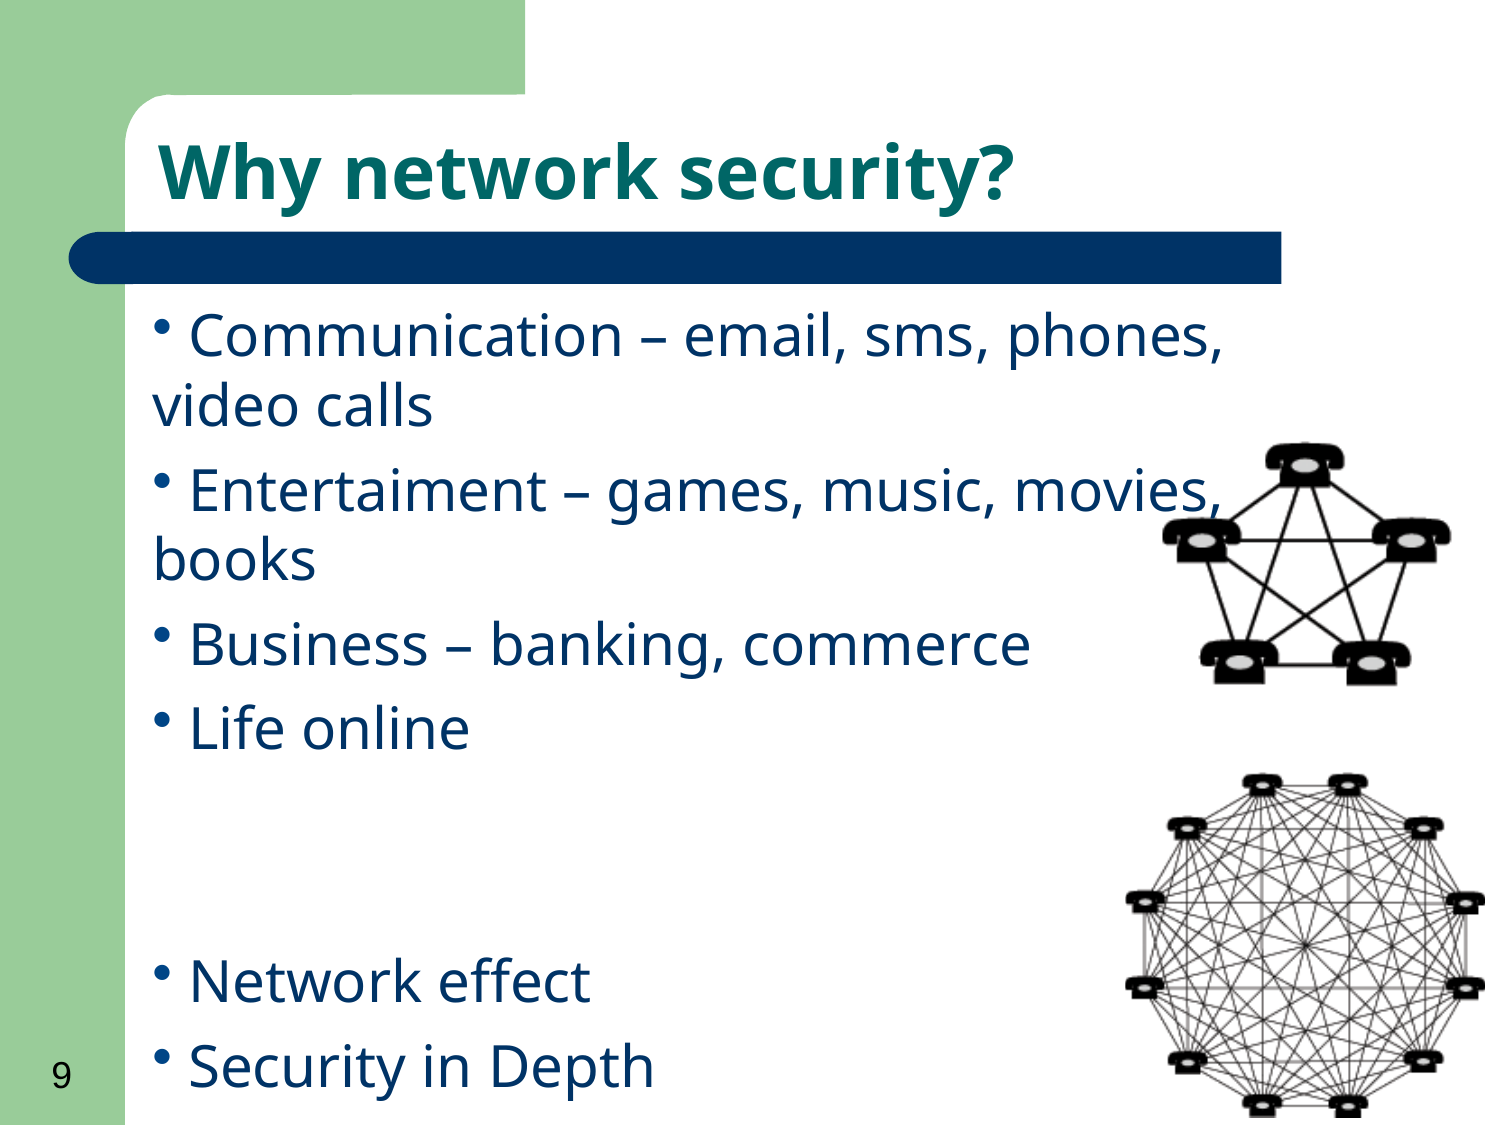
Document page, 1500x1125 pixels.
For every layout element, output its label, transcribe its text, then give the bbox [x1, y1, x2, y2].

picture [1400, 397, 1486, 1118]
list Communication – email, sms, phones, video calls Entertaiment – games, music, movies, books Business – banking, commerce Life online Network effect Security in Depth [137, 290, 1400, 1122]
title Why network security? [143, 109, 1427, 224]
